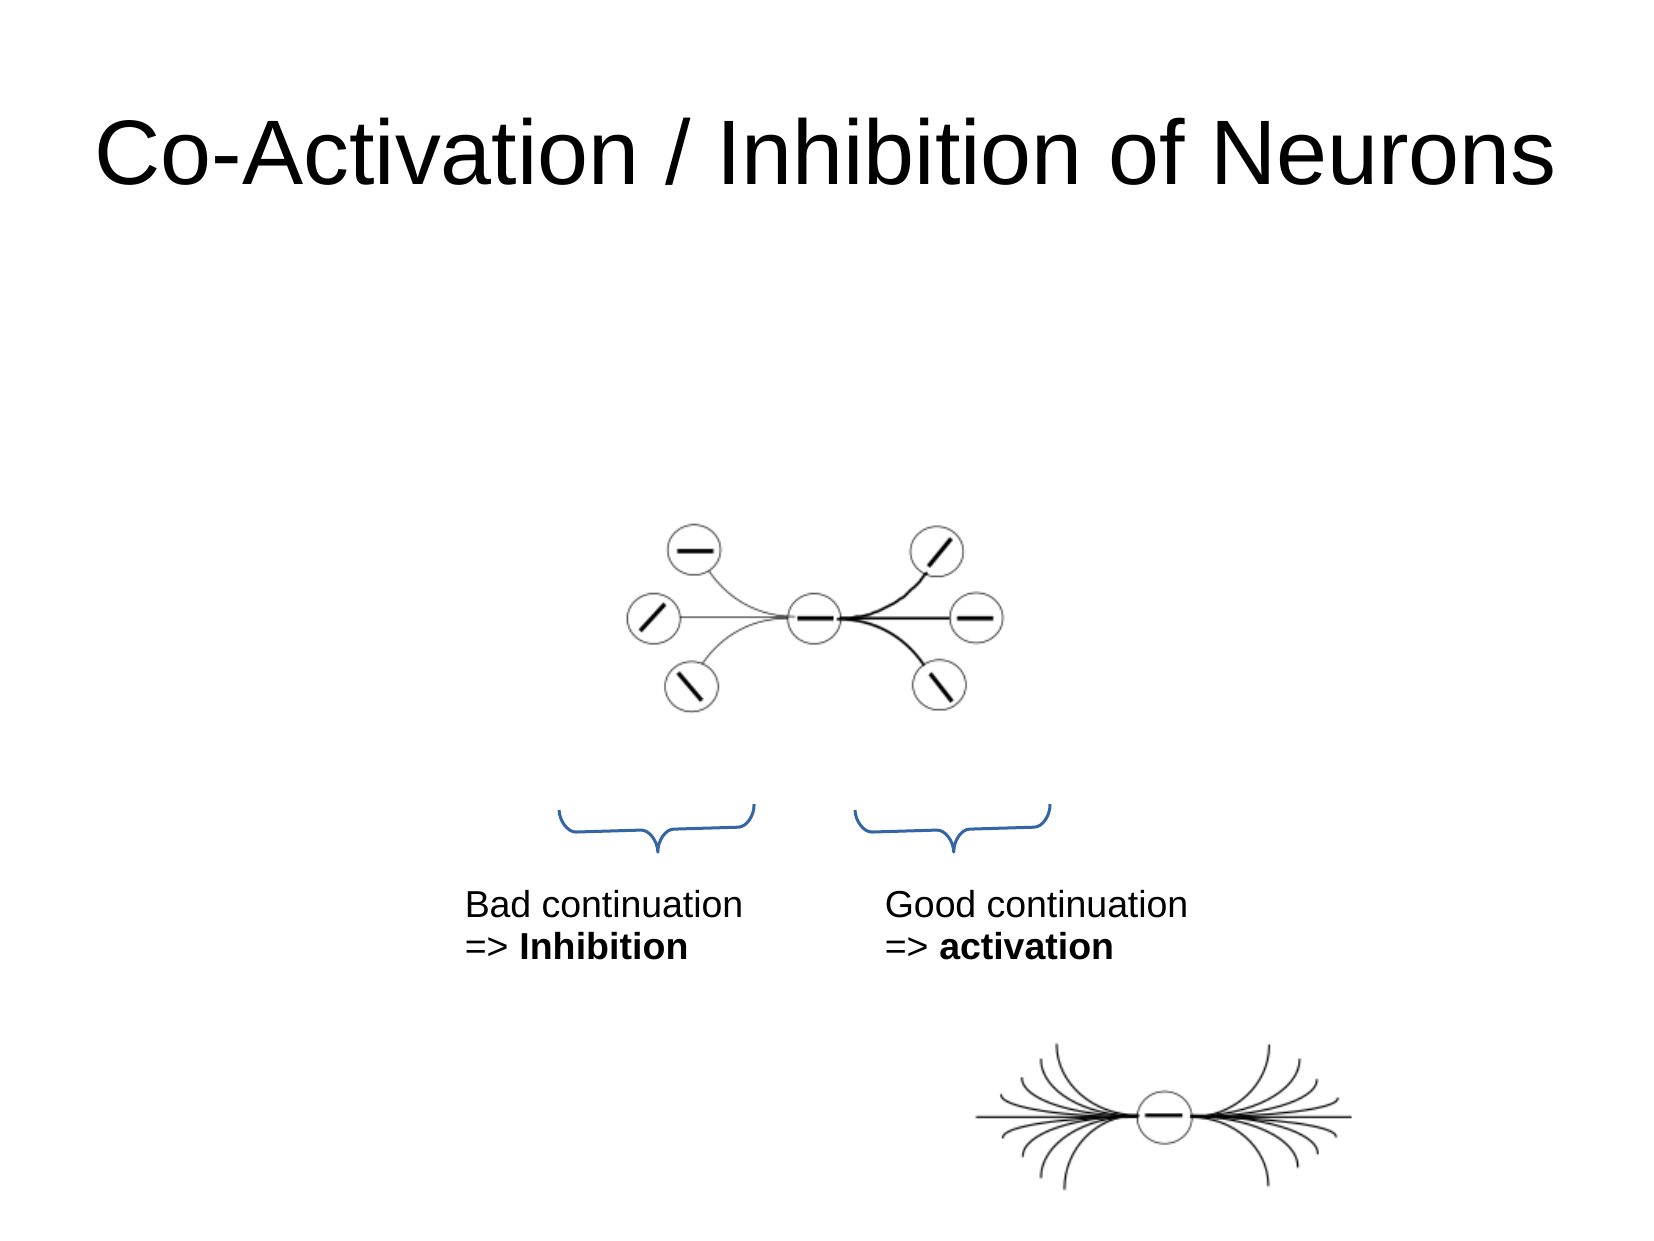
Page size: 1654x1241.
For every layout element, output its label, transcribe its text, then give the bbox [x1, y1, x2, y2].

picture [963, 1032, 1366, 1201]
text_box Bad continuation => Inhibition [450, 876, 759, 976]
title Co-Activation / Inhibition of Neurons [82, 49, 1571, 257]
picture [583, 499, 1069, 739]
text_box Good continuation => activation [870, 876, 1204, 976]
